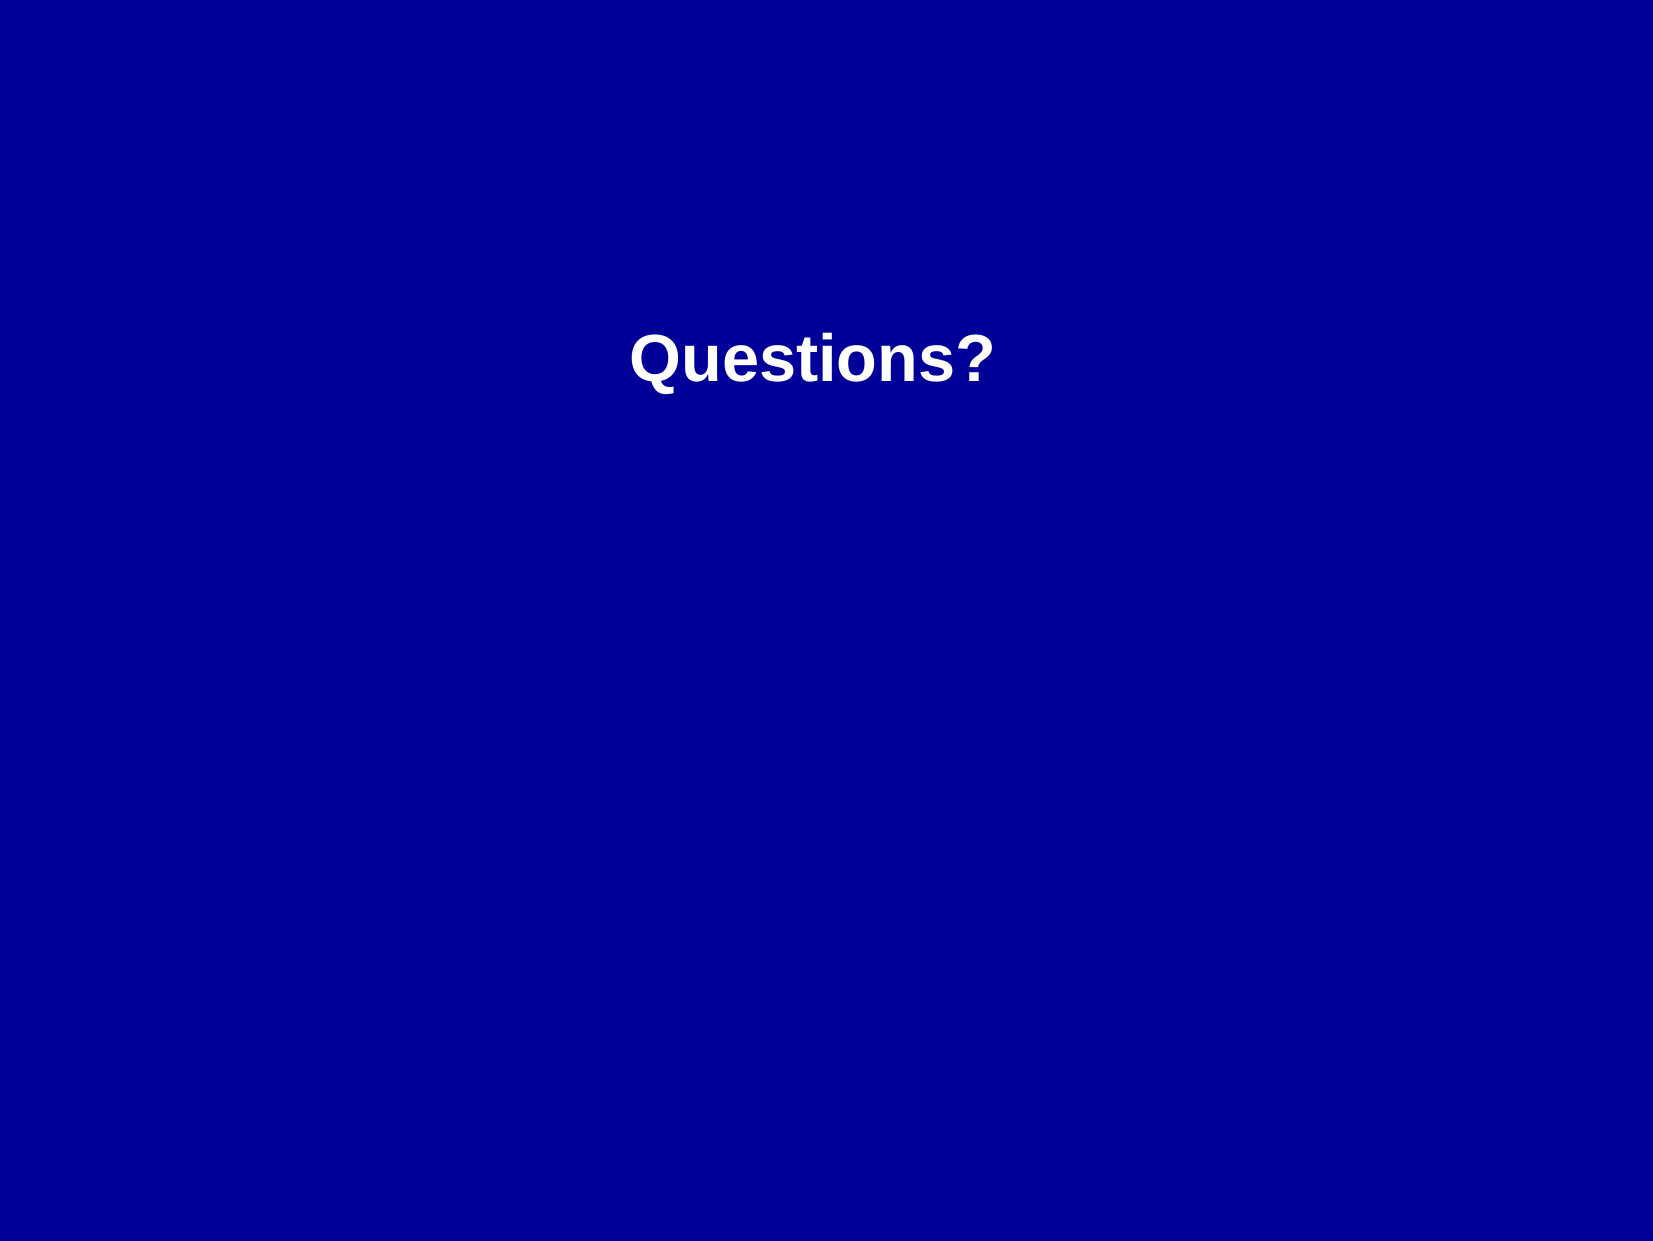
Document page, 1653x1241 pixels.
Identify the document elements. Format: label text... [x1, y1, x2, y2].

text_box Questions? [615, 315, 1012, 405]
